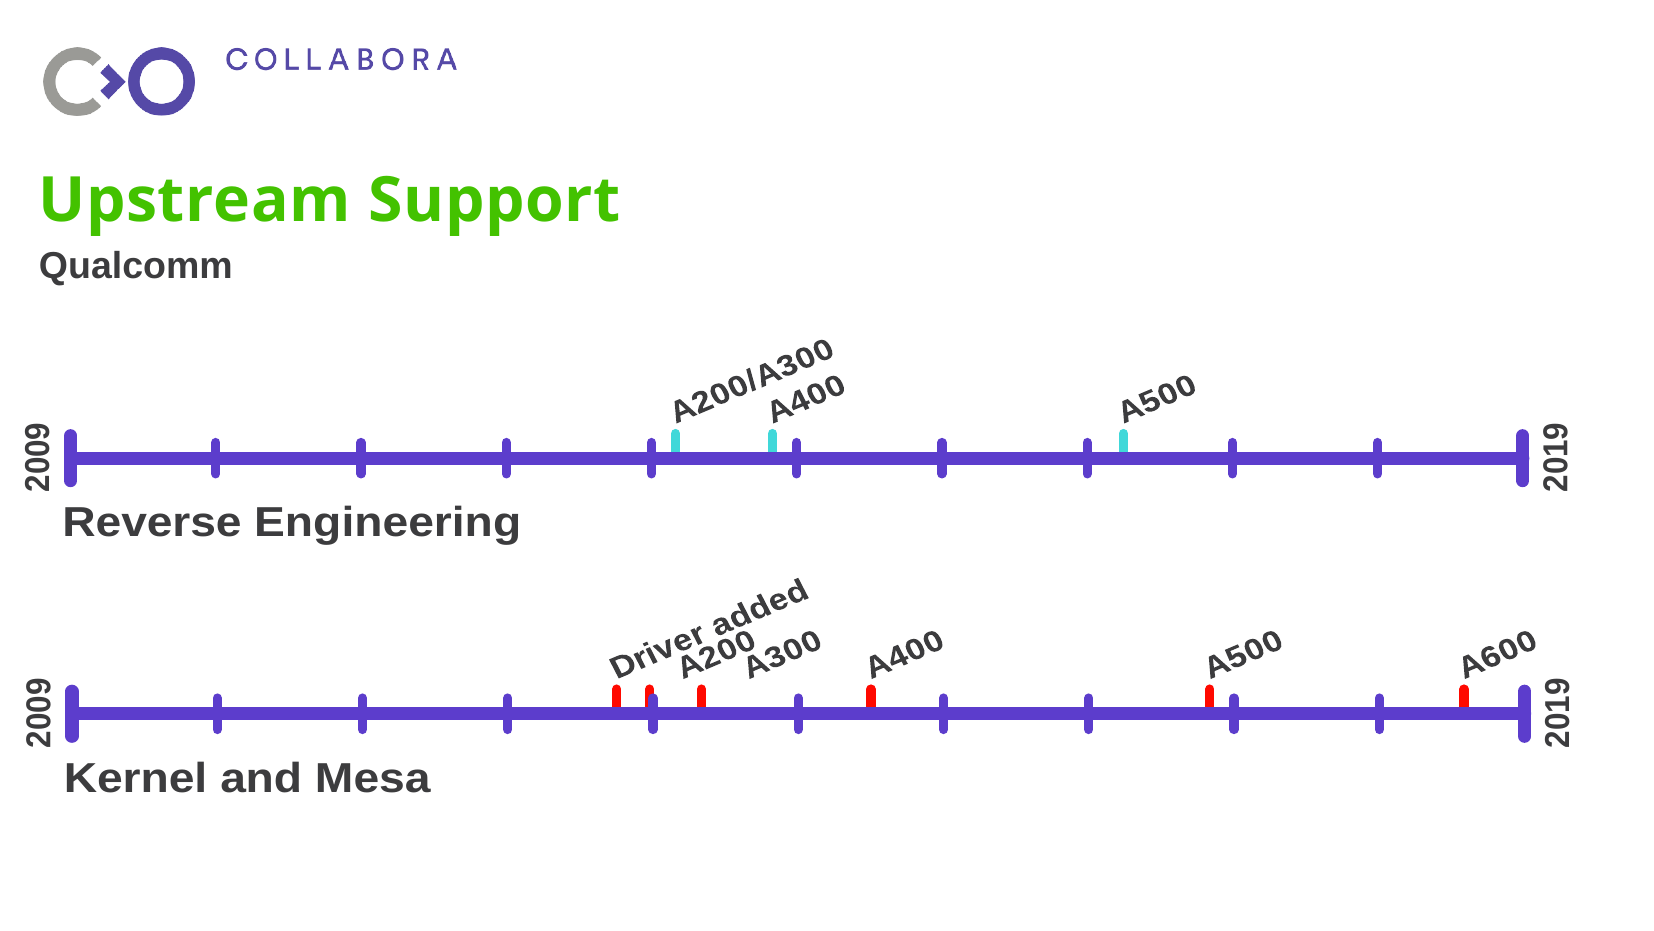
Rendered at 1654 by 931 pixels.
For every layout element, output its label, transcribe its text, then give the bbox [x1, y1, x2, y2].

title Upstream Support [38, 159, 1614, 216]
picture [43, 47, 457, 116]
picture [3, 233, 1654, 827]
